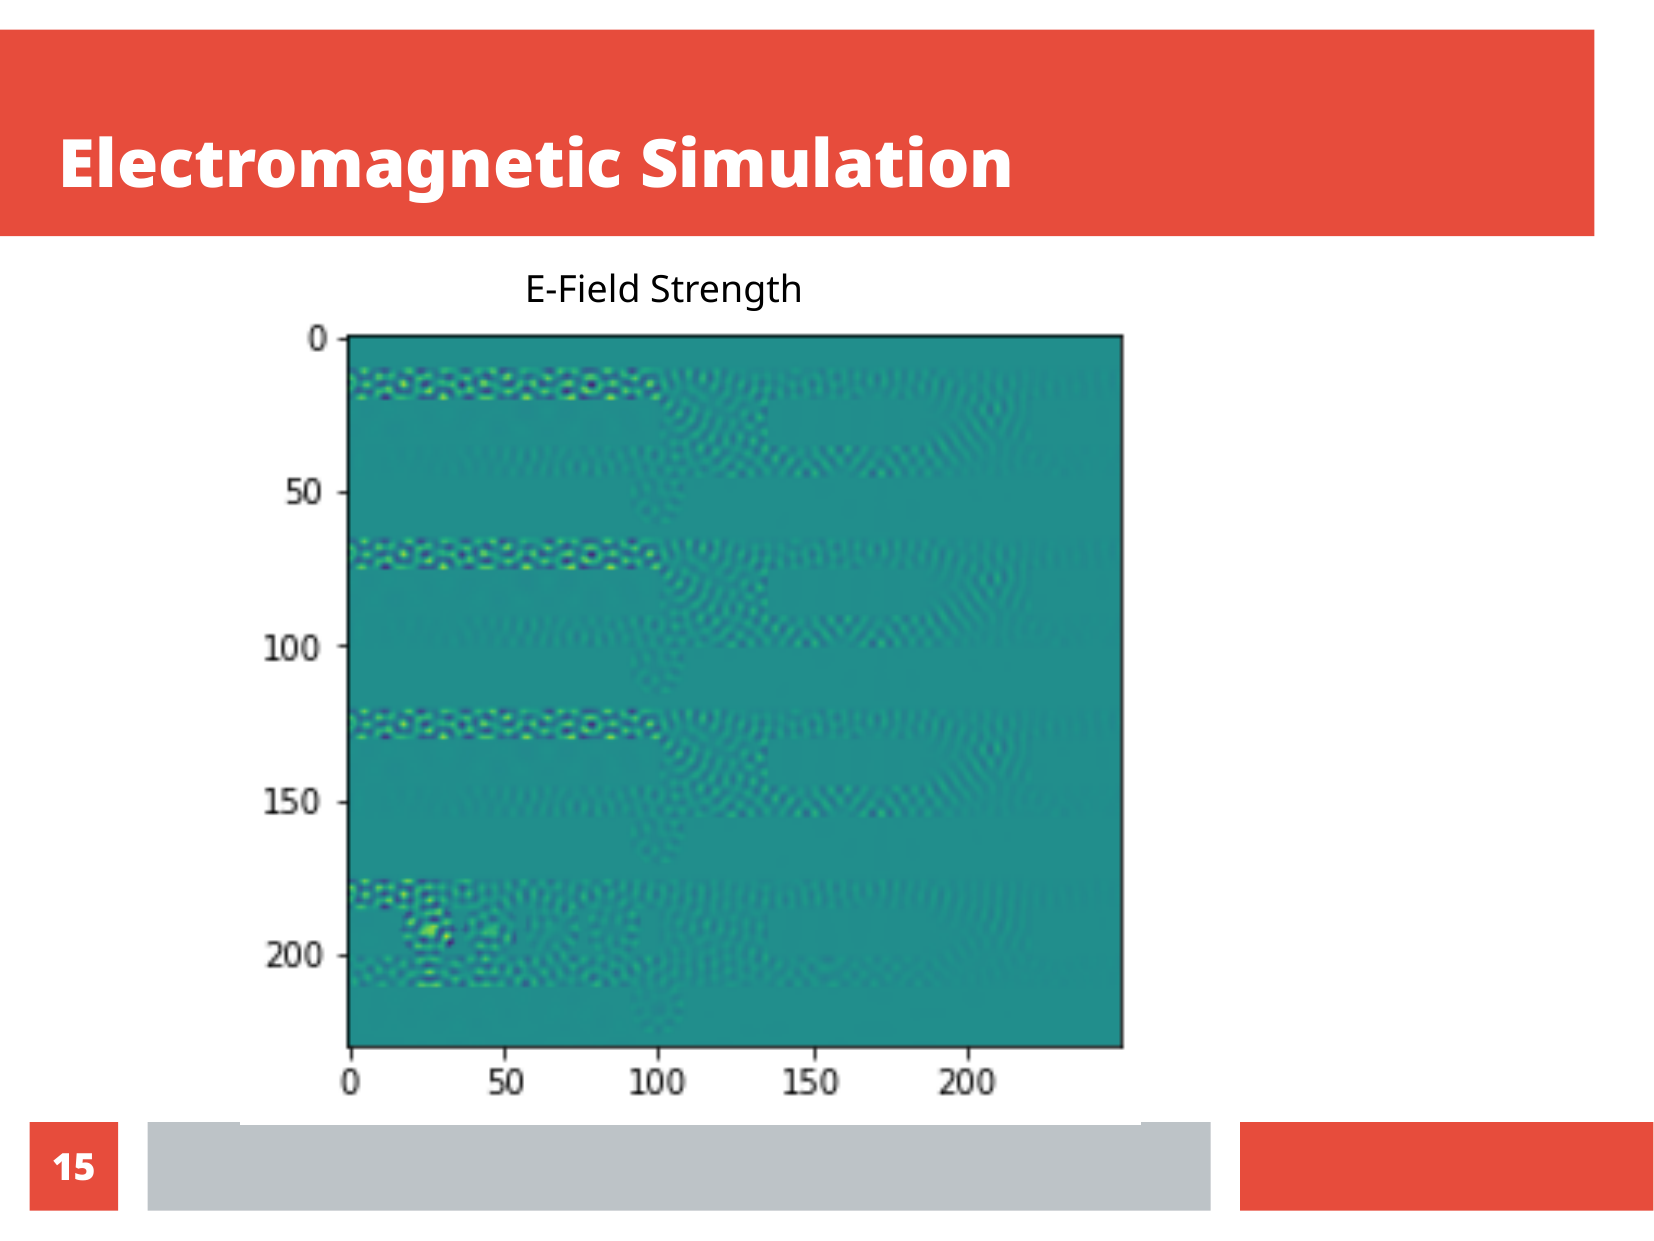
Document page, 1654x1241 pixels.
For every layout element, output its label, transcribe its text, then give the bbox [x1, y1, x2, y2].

text_box E-Field Strength [510, 255, 976, 314]
picture [240, 303, 1141, 1126]
title Electromagnetic Simulation [59, 59, 1595, 207]
